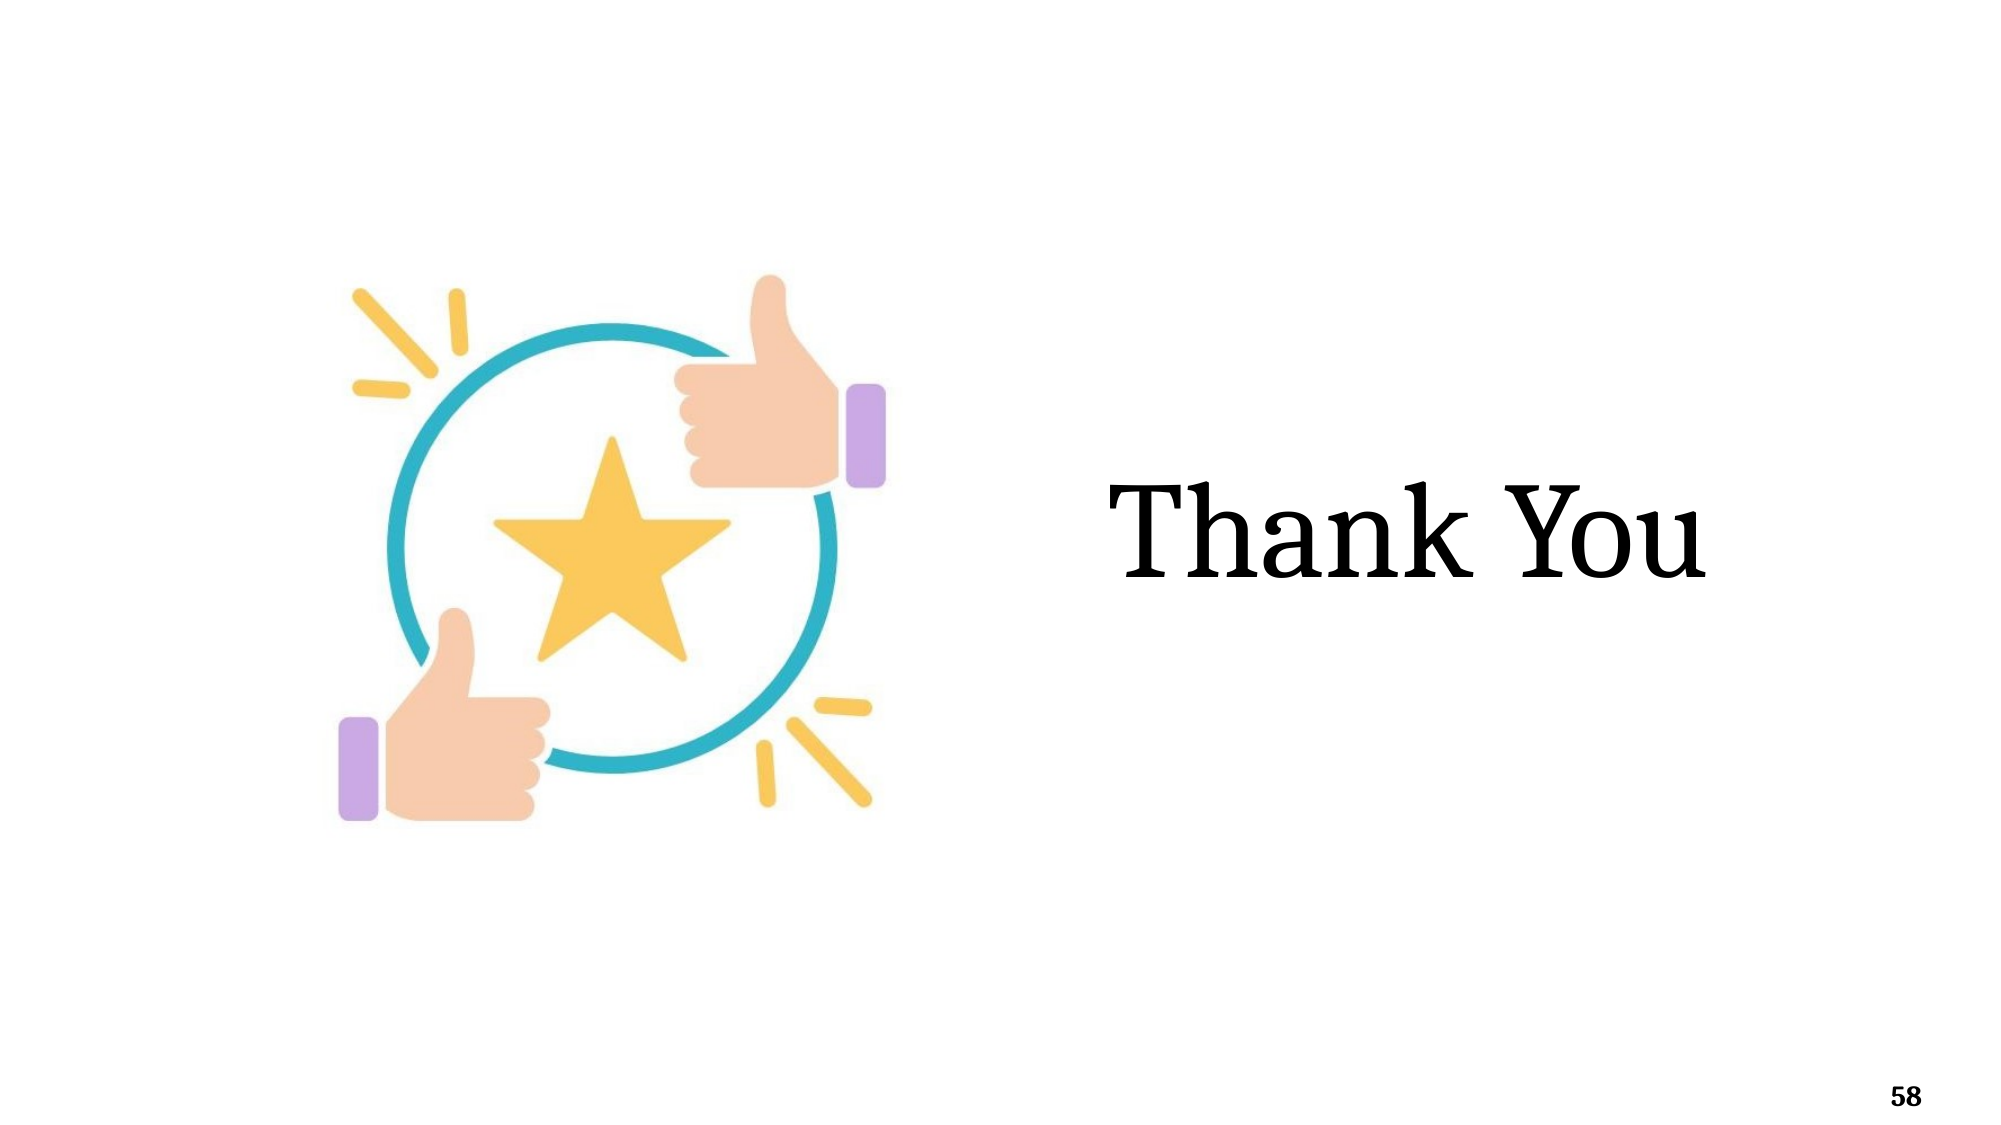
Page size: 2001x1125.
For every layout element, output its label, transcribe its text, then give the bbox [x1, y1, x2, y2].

picture [181, 224, 1029, 902]
text_box Thank You [1092, 432, 1895, 615]
